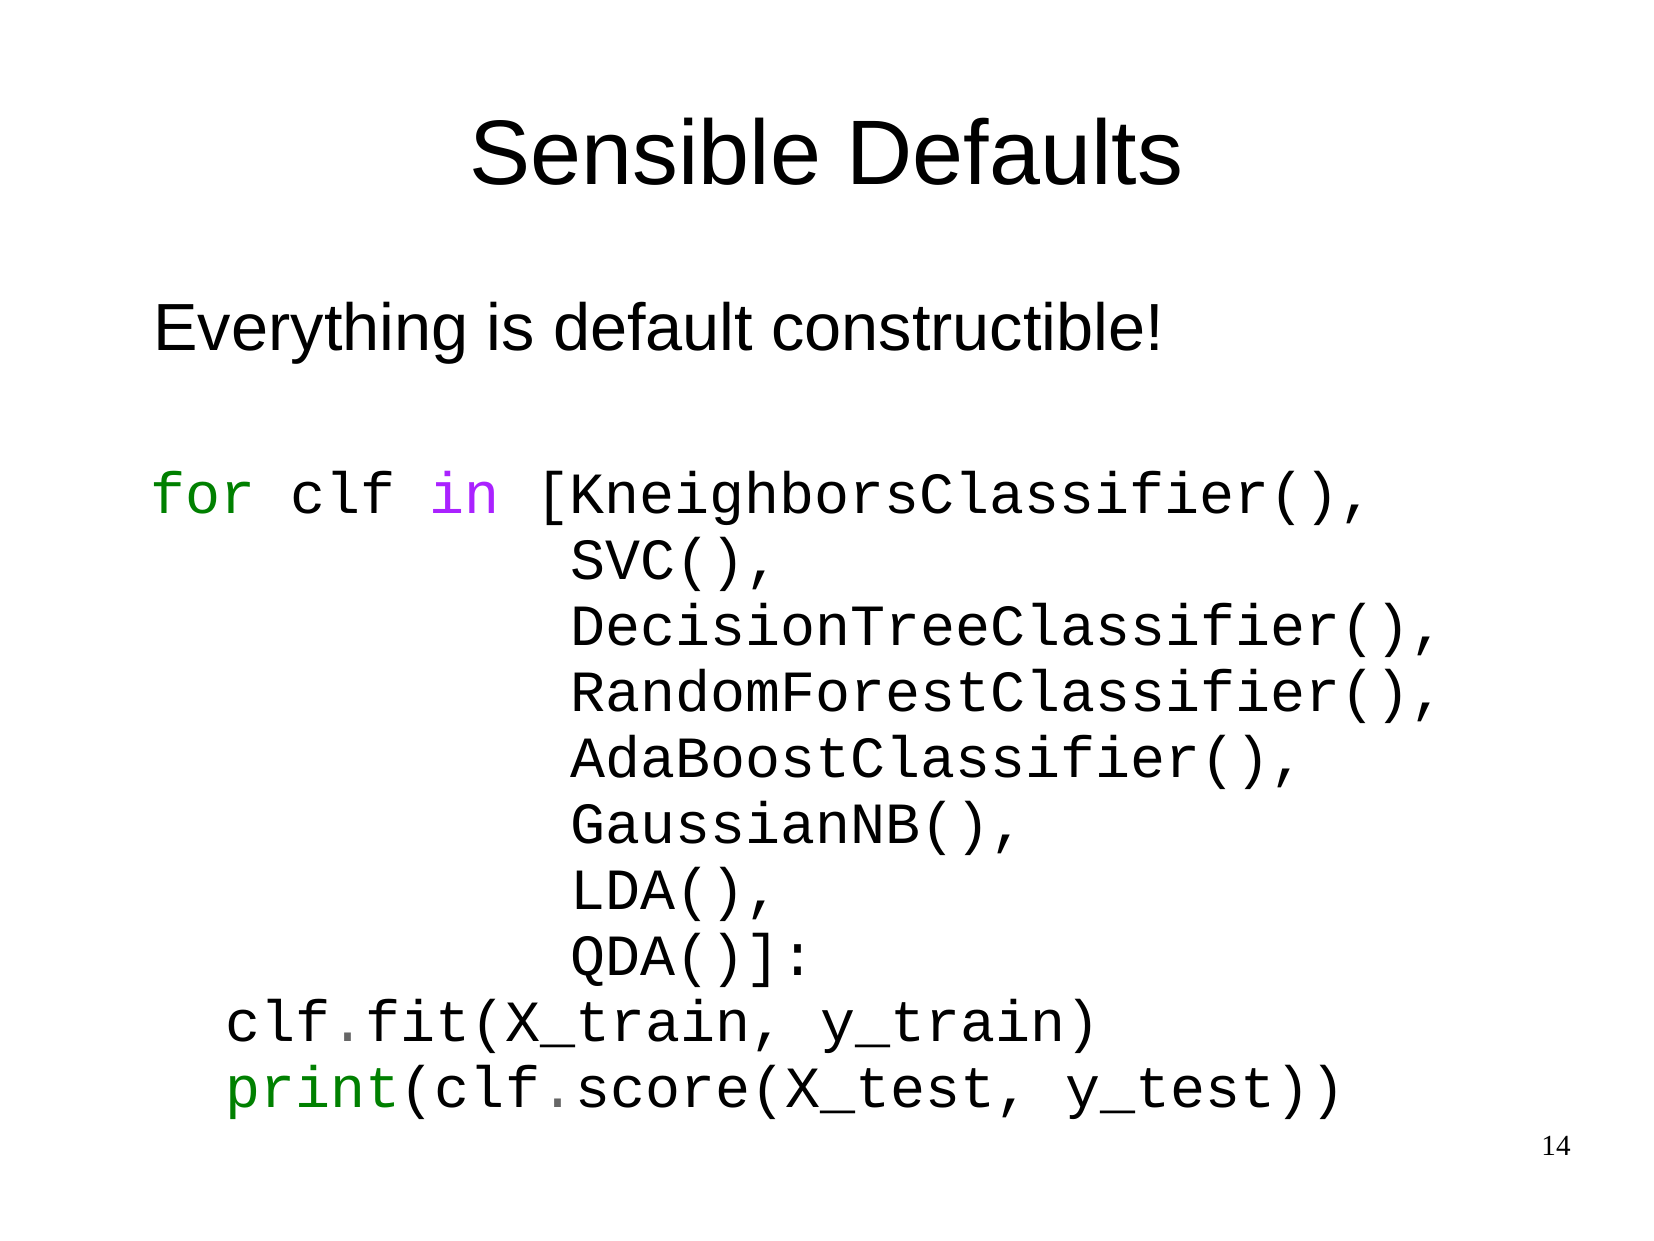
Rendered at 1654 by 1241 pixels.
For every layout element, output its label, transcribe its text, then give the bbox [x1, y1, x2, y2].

text_box for clf in [KneighborsClassifier(), SVC(), DecisionTreeClassifier(), RandomForestClassifier(), AdaBoostClassifier(), GaussianNB(), LDA(), QDA()]: clf.fit(X_train, y_train) print(clf.score(X_test, y_test)) [150, 464, 1446, 1126]
title Sensible Defaults [82, 49, 1571, 257]
list Everything is default constructible! [82, 290, 1571, 1010]
